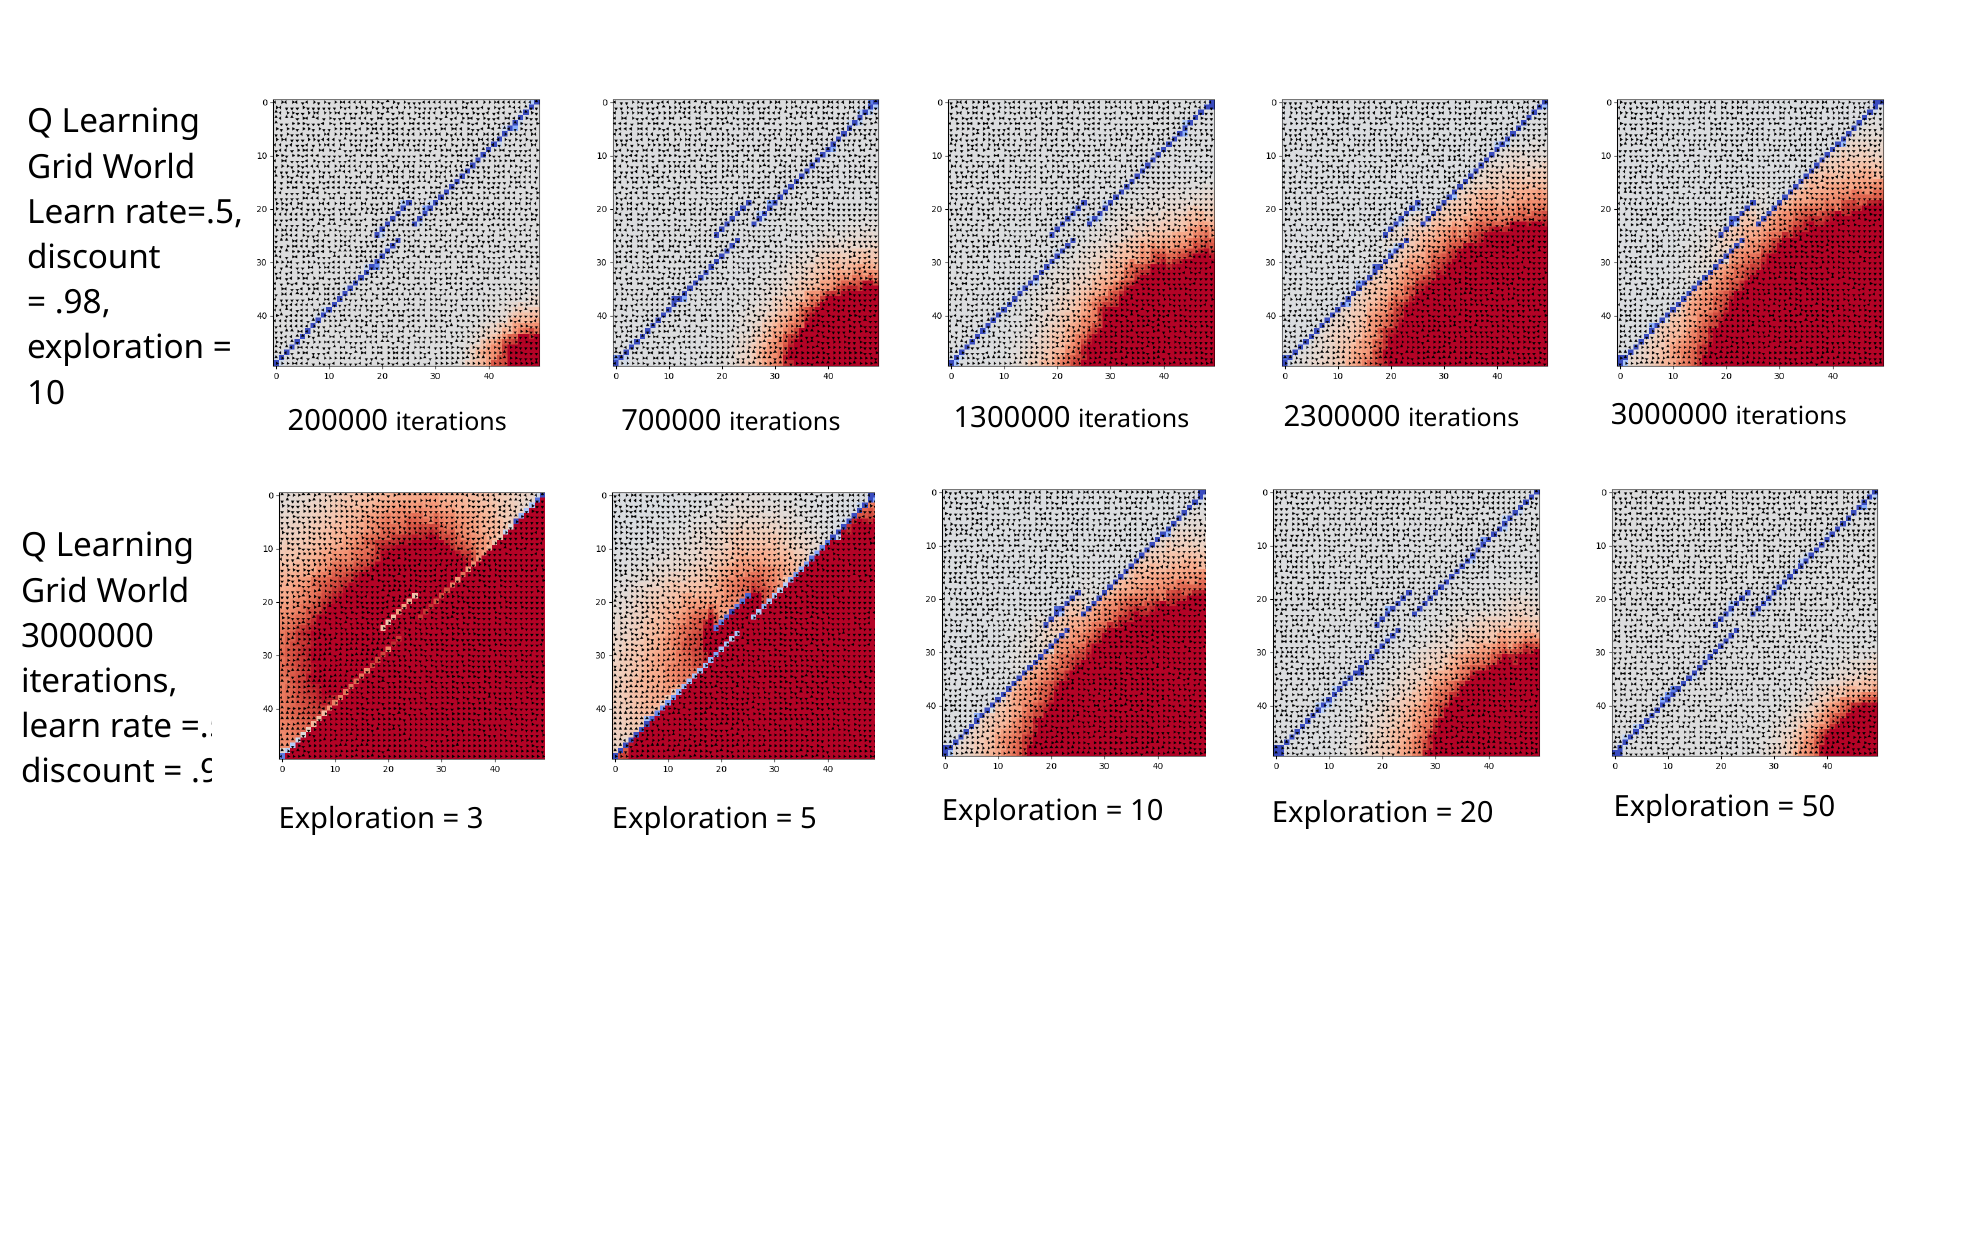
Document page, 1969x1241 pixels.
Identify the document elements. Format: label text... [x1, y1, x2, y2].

text_box Exploration = 20 [1265, 776, 1555, 846]
picture [206, 89, 1950, 391]
text_box 1300000 iterations [947, 378, 1227, 454]
picture [212, 479, 1944, 783]
text_box Exploration = 50 [1607, 770, 1896, 841]
text_box Q Learning Grid World Learn rate=.5, discount = .98, exploration = 10 [21, 95, 256, 416]
text_box 200000 iterations [281, 381, 540, 457]
text_box 700000 iterations [615, 391, 895, 457]
text_box 3000000 iterations [1605, 375, 1921, 451]
text_box 2300000 iterations [1277, 377, 1557, 454]
text_box Exploration = 5 [605, 782, 895, 853]
text_box Exploration = 3 [272, 783, 561, 852]
text_box Q Learning Grid World 3000000 iterations, learn rate =.5, discount = .98 [15, 497, 256, 817]
text_box Exploration = 10 [935, 774, 1225, 844]
